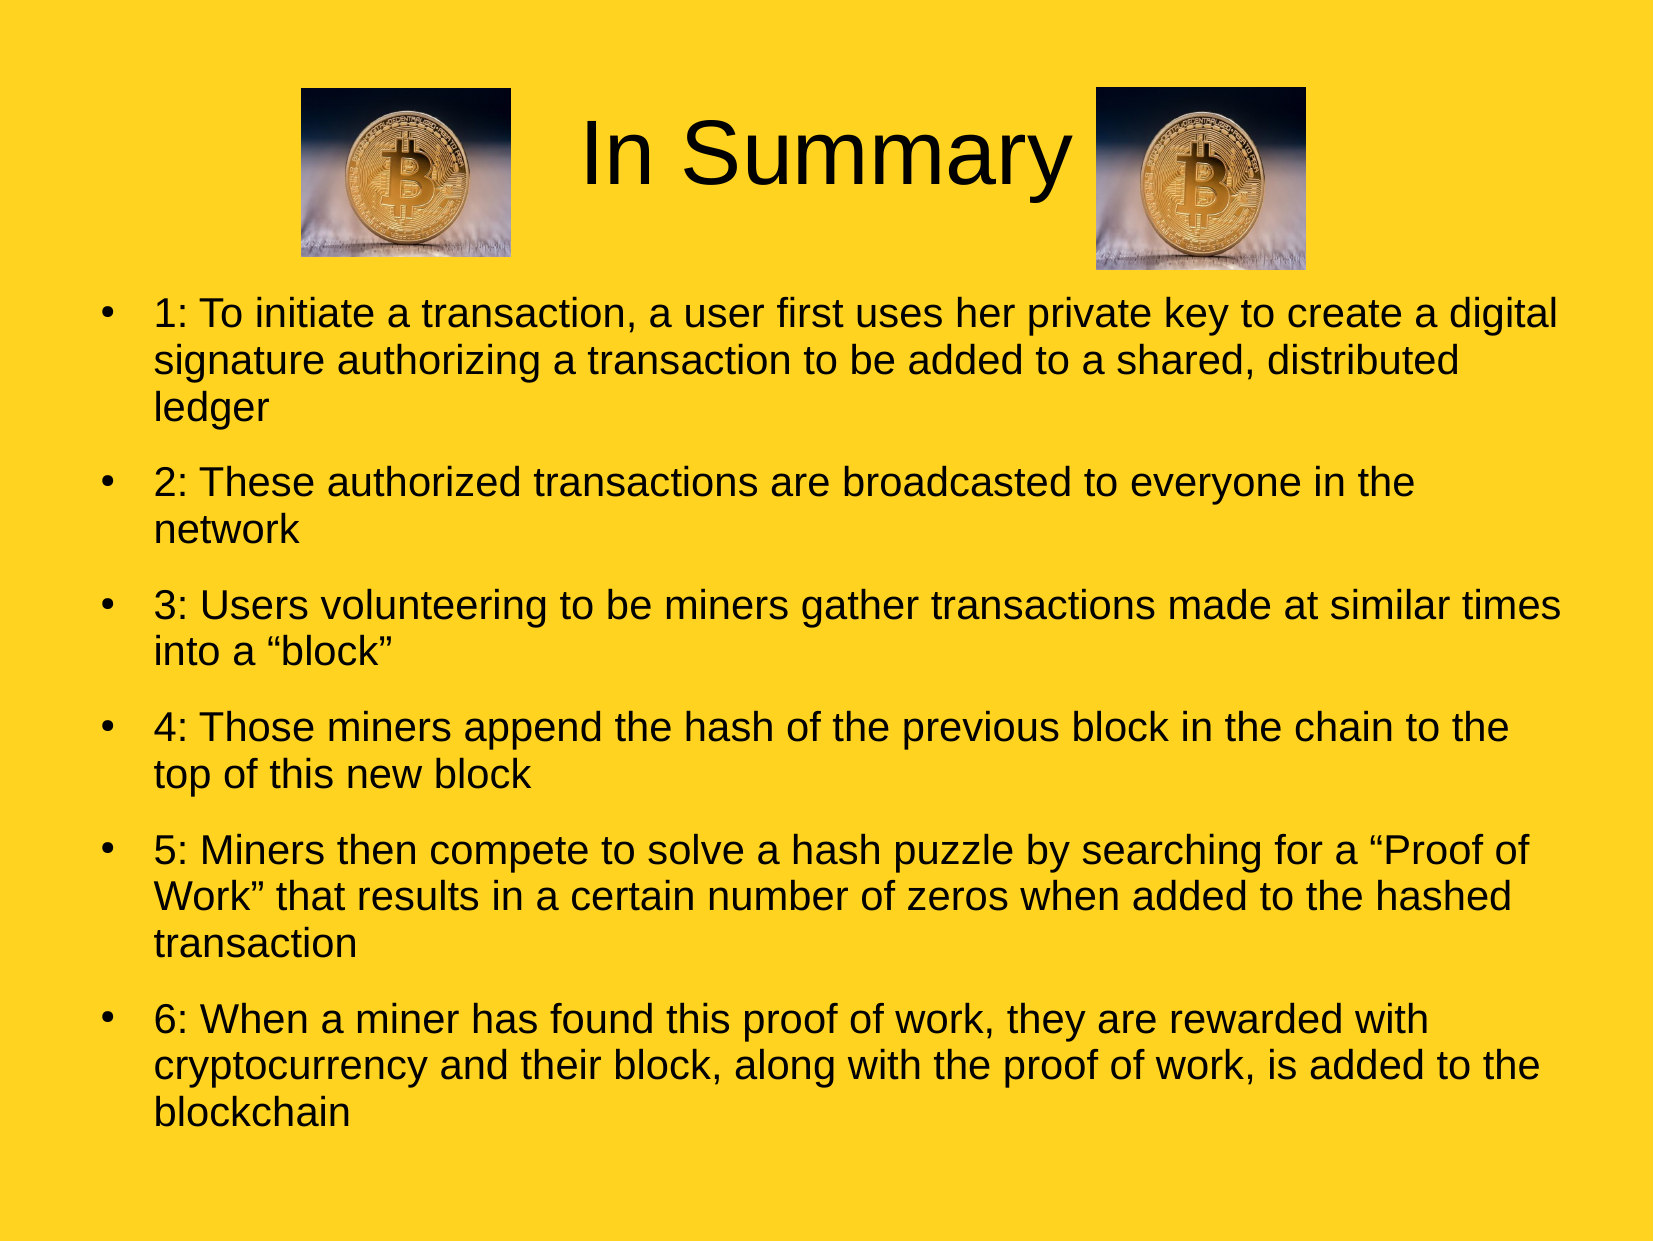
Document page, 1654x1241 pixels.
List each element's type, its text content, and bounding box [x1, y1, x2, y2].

list 1: To initiate a transaction, a user first uses her private key to create a digital signature authorizing a transaction to be added to a shared, distributed ledger 2: These authorized transactions are broadcasted to everyone in the network 3: Users volunteering to be miners gather transactions made at similar times into a “block” 4: Those miners append the hash of the previous block in the chain to the top of this new block 5: Miners then compete to solve a hash puzzle by searching for a “Proof of Work” that results in a certain number of zeros when added to the hashed transaction 6: When a miner has found this proof of work, they are rewarded with cryptocurrency and their block, along with the proof of work, is added to the blockchain [82, 290, 1571, 1140]
picture [301, 88, 511, 257]
picture [1096, 87, 1306, 271]
title In Summary [82, 49, 1571, 257]
